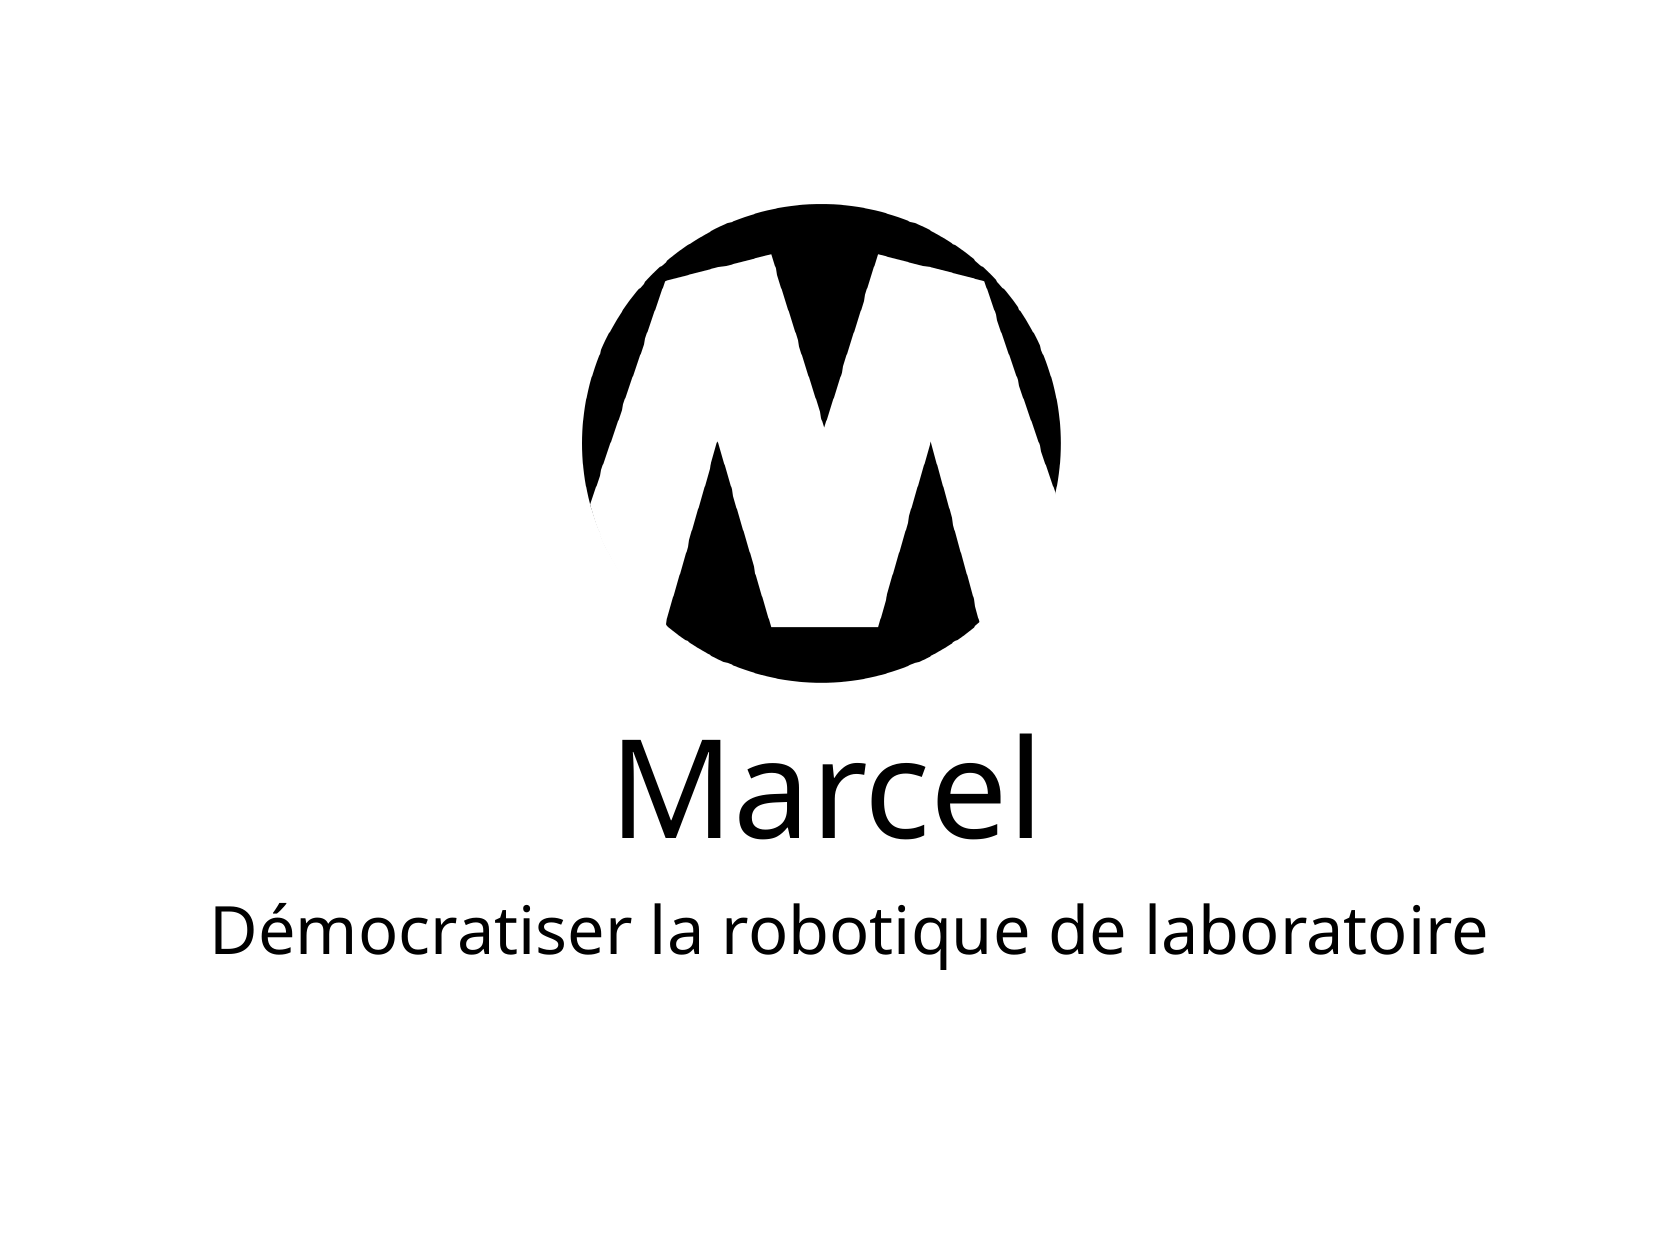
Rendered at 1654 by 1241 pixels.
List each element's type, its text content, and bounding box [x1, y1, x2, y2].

title Marcel [82, 695, 1571, 875]
picture [579, 201, 1063, 686]
title Démocratiser la robotique de laboratoire [106, 885, 1595, 973]
